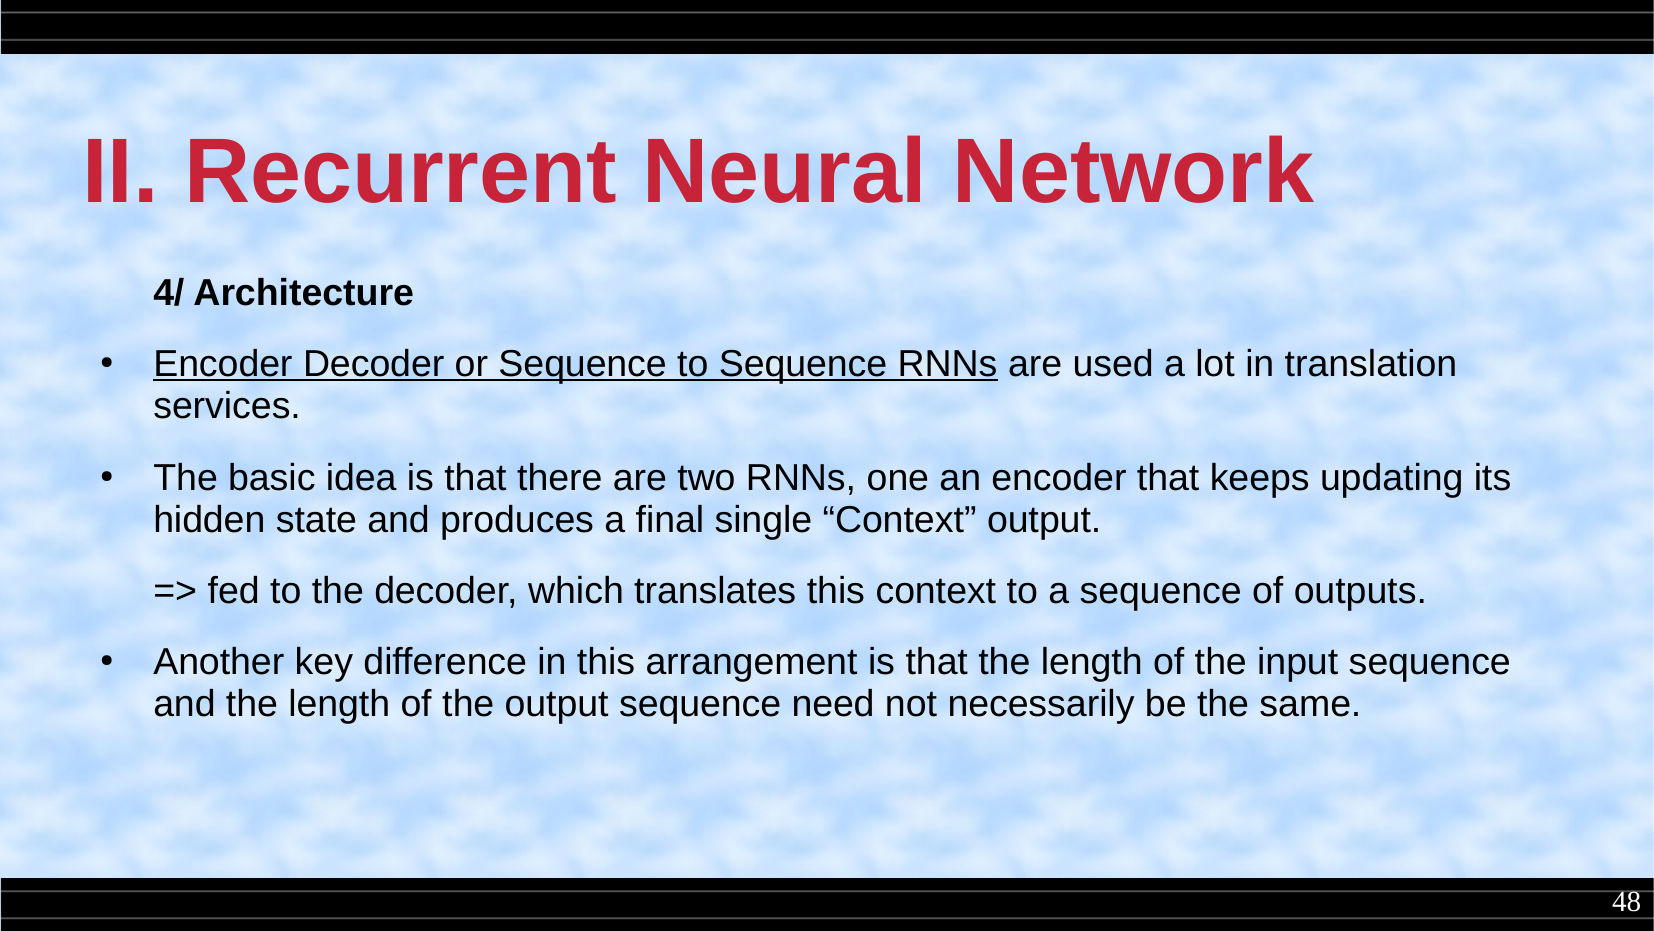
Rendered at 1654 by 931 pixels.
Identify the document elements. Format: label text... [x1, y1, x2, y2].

list 4/ Architecture Encoder Decoder or Sequence to Sequence RNNs are used a lot in translation services. The basic idea is that there are two RNNs, one an encoder that keeps updating its hidden state and produces a final single “Context” output. => fed to the decoder, which translates this context to a sequence of outputs. Another key difference in this arrangement is that the length of the input sequence and the length of the output sequence need not necessarily be the same. [82, 271, 1571, 757]
title II. Recurrent Neural Network [82, 92, 1571, 248]
picture [0, 0, 1654, 931]
